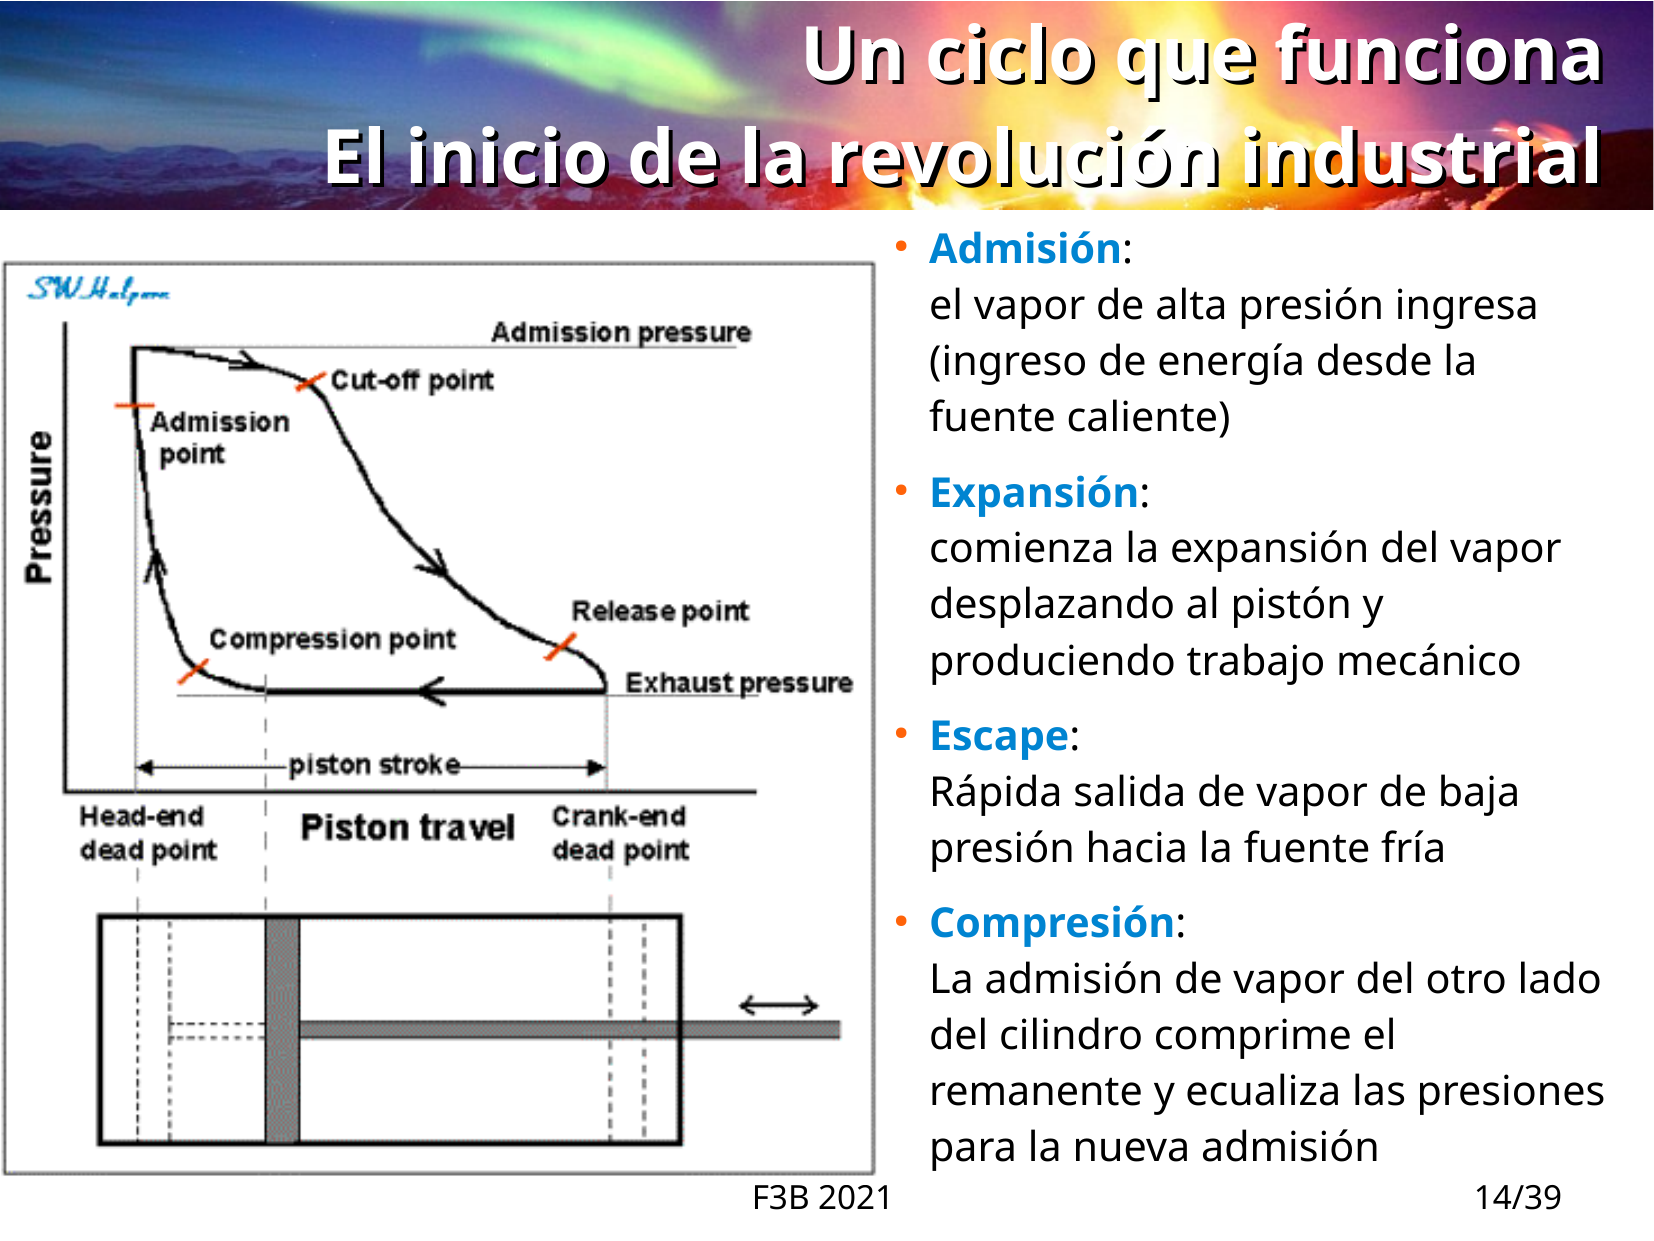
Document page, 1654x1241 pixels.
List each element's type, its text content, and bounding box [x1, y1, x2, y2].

title Un ciclo que funciona El inicio de la revolución industrial [45, 11, 1606, 195]
picture [0, 257, 883, 1186]
picture [0, 1, 1654, 210]
list Admisión: el vapor de alta presión ingresa (ingreso de energía desde la fuente caliente) Expansión: comienza la expansión del vapor desplazando al pistón y produciendo trabajo mecánico Escape: Rápida salida de vapor de baja presión hacia la fuente fría Compresión: La admisión de vapor del otro lado del cilindro comprime el remanente y ecualiza las presiones para la nueva admisión [882, 219, 1606, 1180]
